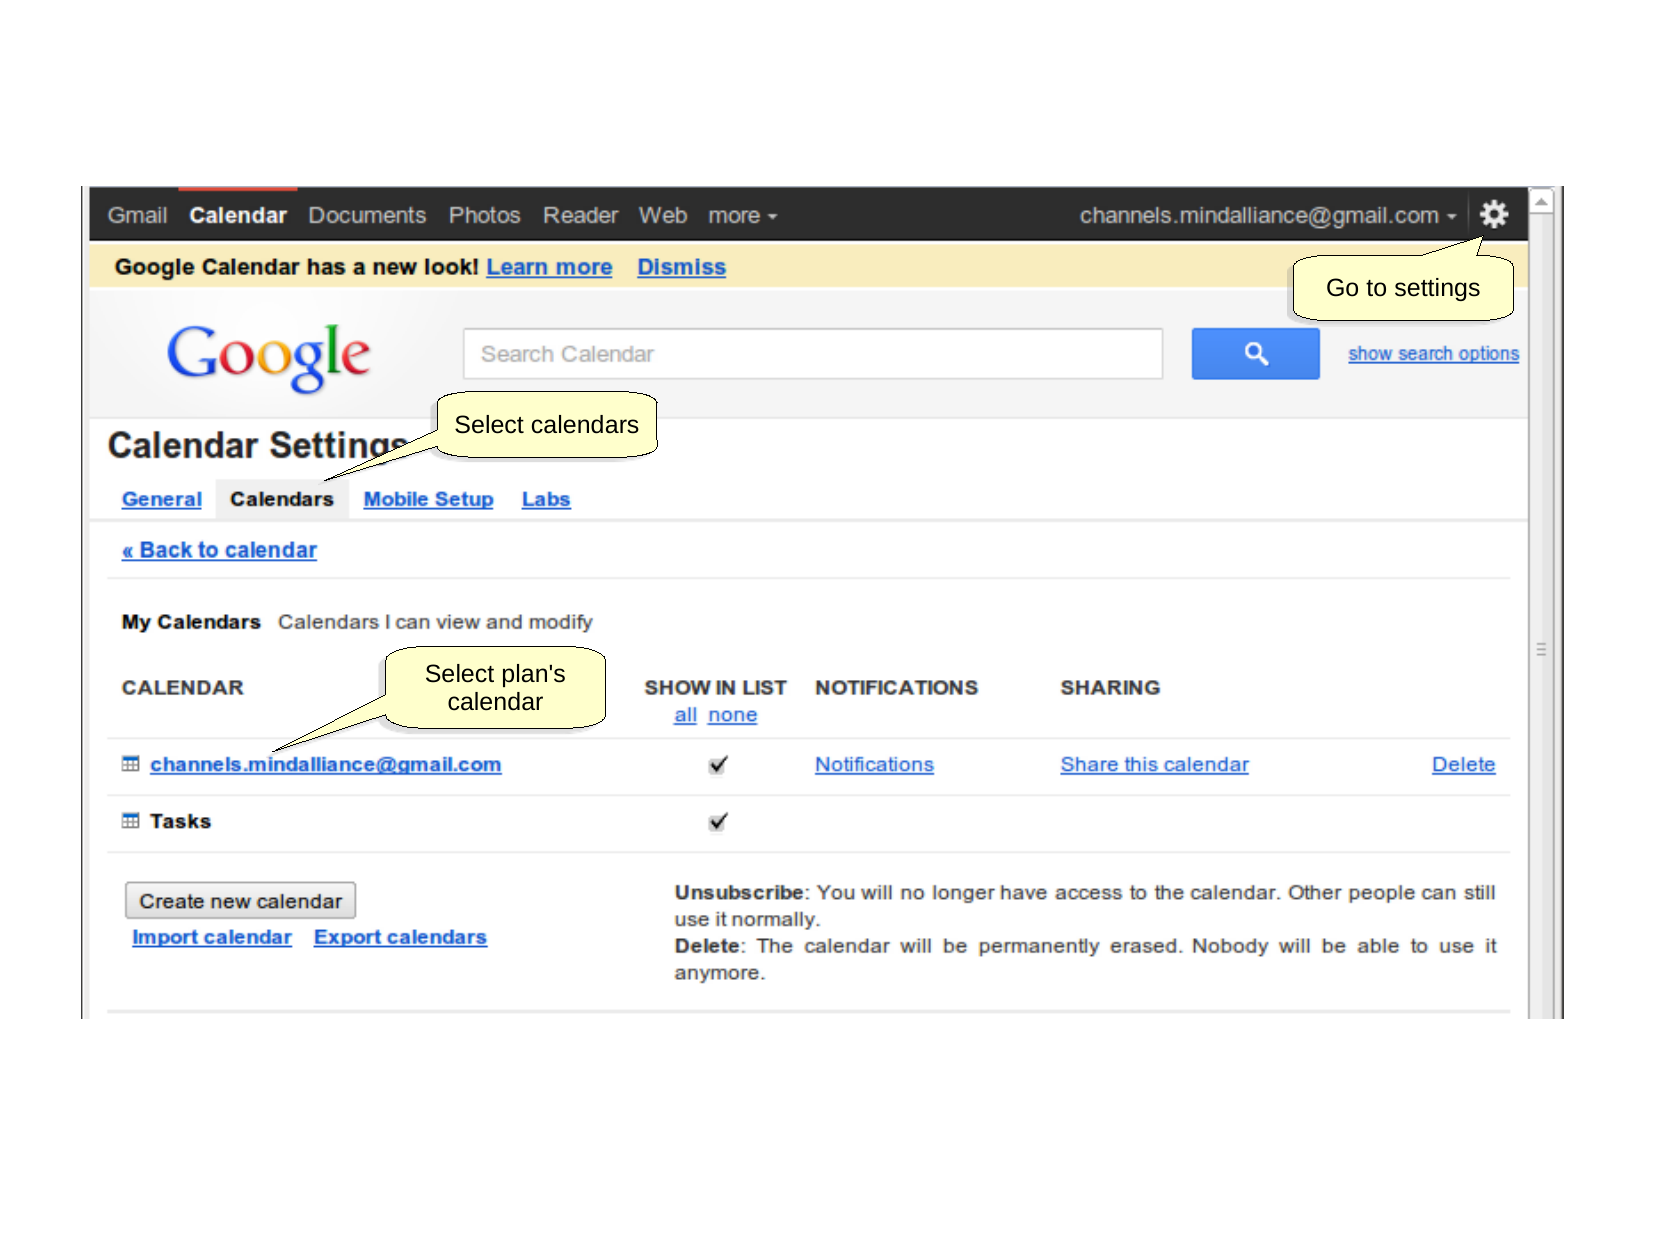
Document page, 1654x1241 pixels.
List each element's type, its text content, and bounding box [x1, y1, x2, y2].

text_box Select calendars [324, 391, 658, 481]
text_box Select plan's calendar [272, 646, 606, 752]
text_box Go to settings [1293, 235, 1514, 321]
picture [81, 186, 1564, 1019]
